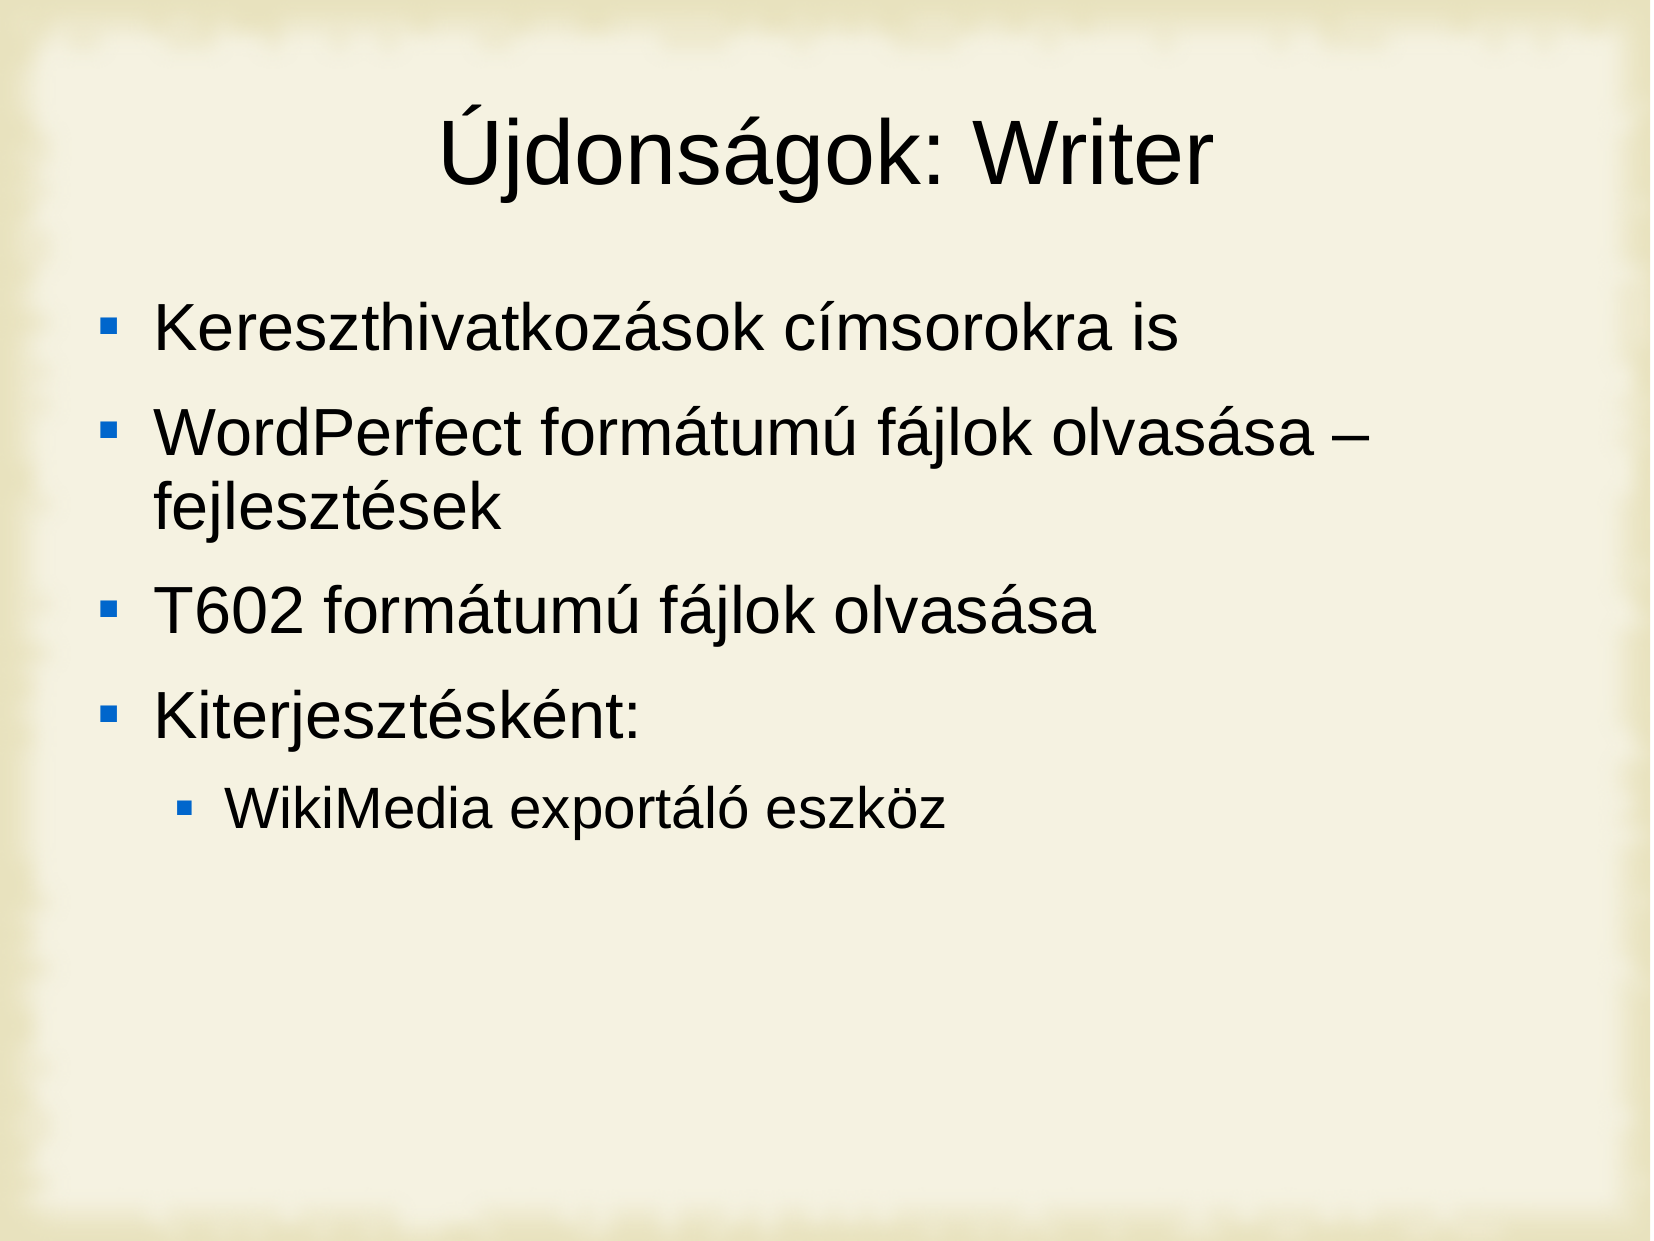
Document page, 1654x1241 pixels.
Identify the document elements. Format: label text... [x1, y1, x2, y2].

list Kereszthivatkozások címsorokra is WordPerfect formátumú fájlok olvasása – fejlesztések T602 formátumú fájlok olvasása Kiterjesztésként: WikiMedia exportáló eszköz [82, 290, 1571, 1109]
title Újdonságok: Writer [82, 49, 1571, 257]
picture [0, 0, 1651, 1241]
